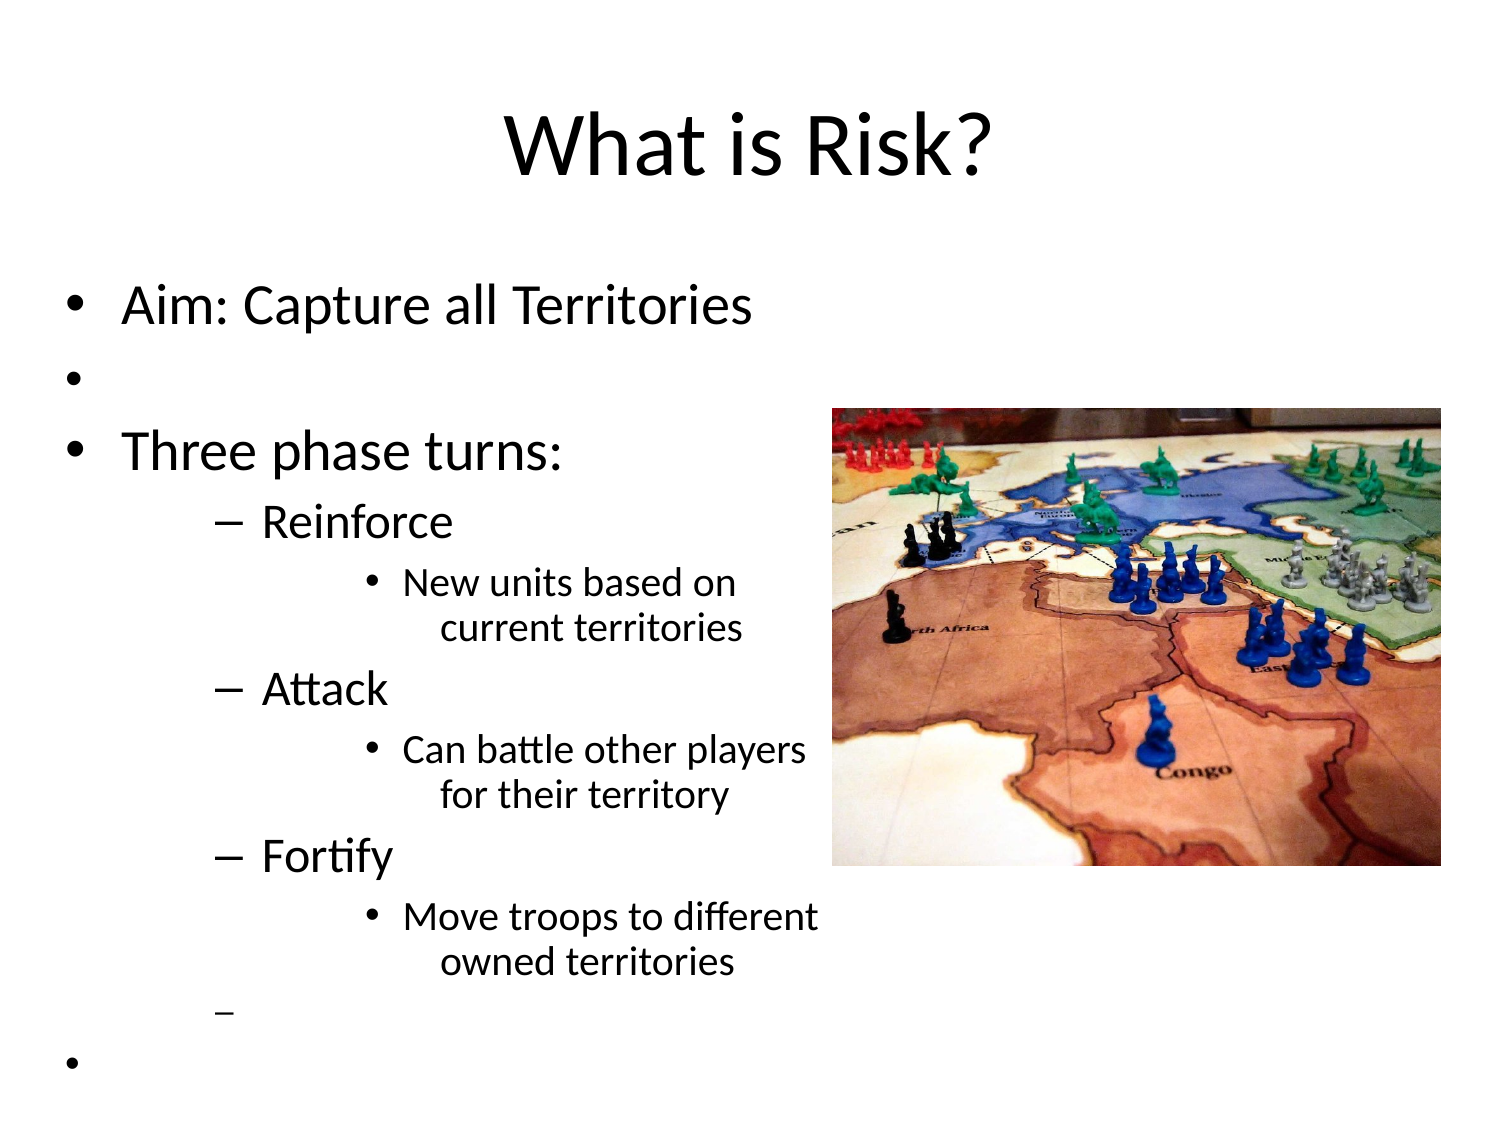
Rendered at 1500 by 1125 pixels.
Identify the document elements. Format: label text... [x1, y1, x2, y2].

picture [832, 408, 1441, 866]
title What is Risk? [75, 45, 1426, 233]
list Aim: Capture all Territories Three phase turns: Reinforce New units based on current territories Attack Can battle other players for their territory Fortify Move troops to different owned territories [50, 267, 856, 1010]
